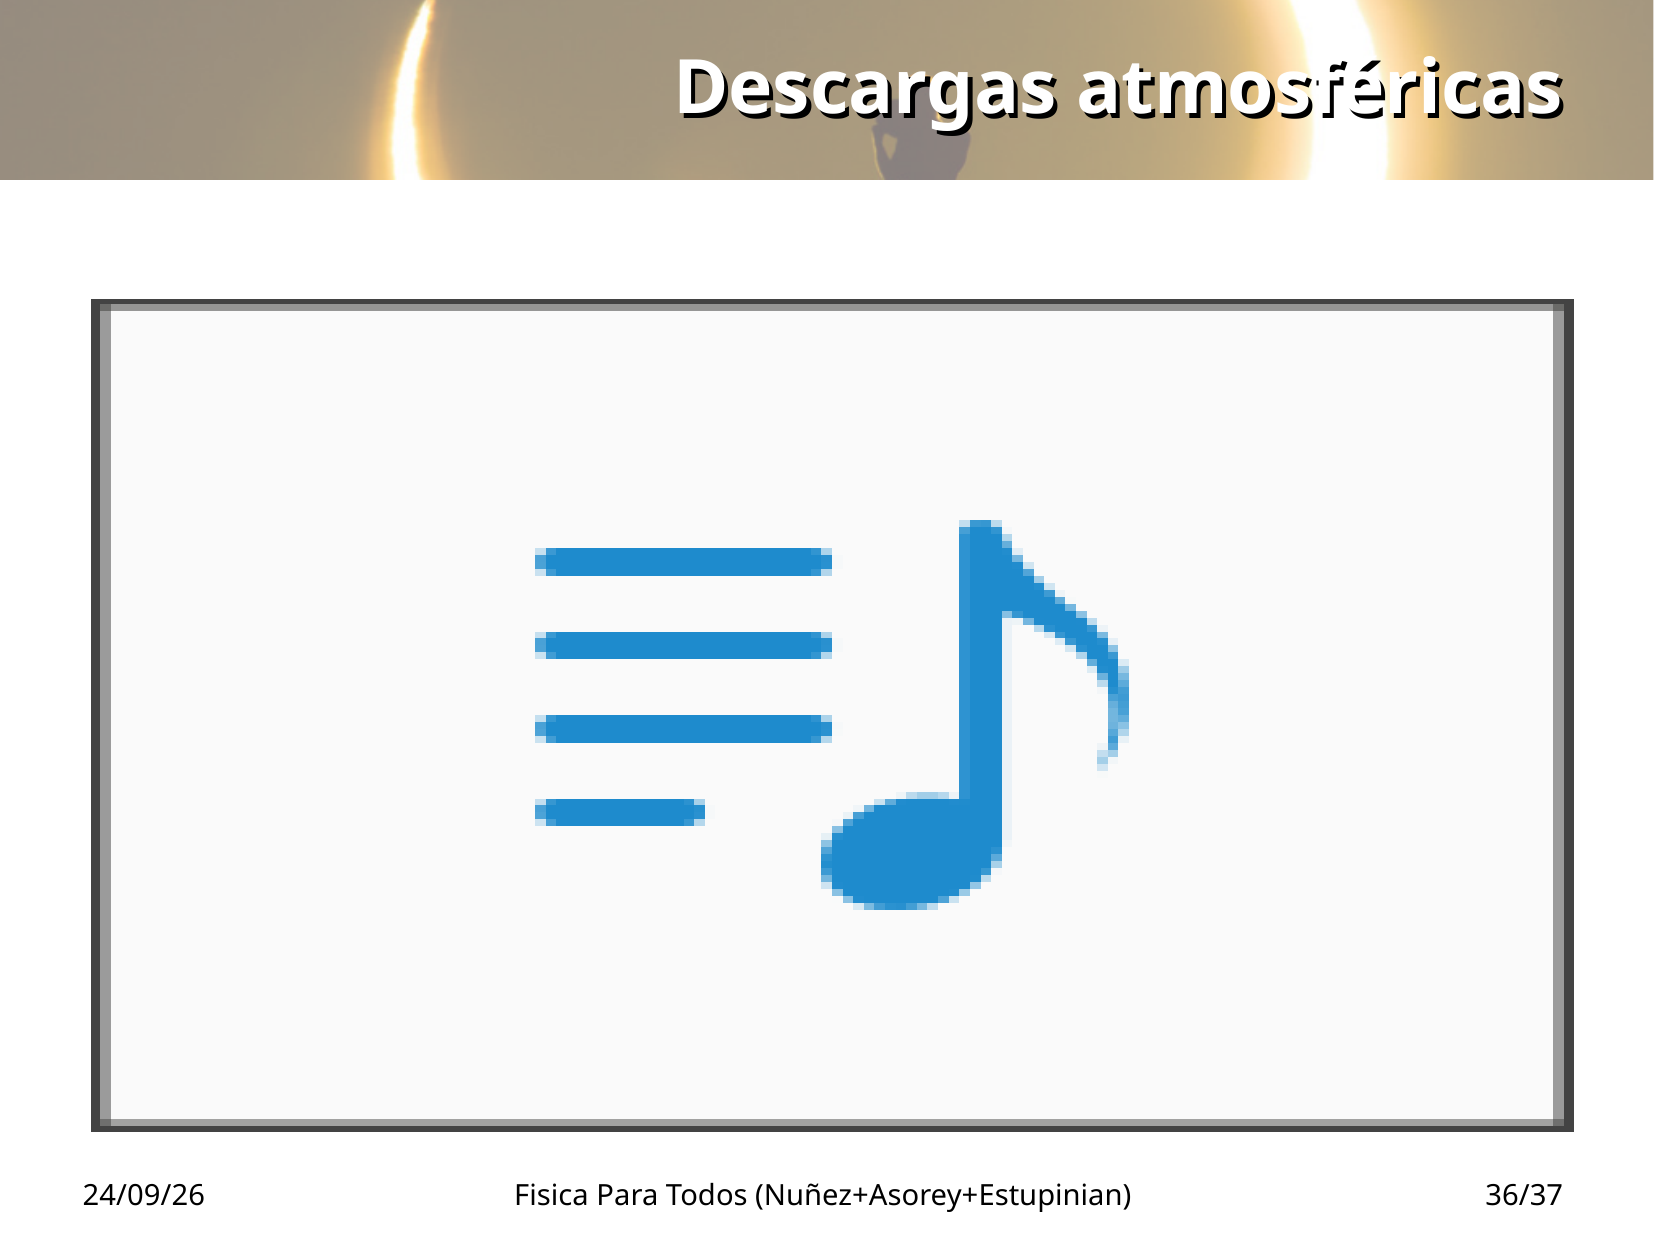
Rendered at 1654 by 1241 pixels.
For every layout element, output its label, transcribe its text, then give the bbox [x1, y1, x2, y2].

text_box [90, 297, 1576, 1134]
title Descargas atmosféricas [75, 19, 1564, 151]
picture [0, 0, 1654, 180]
